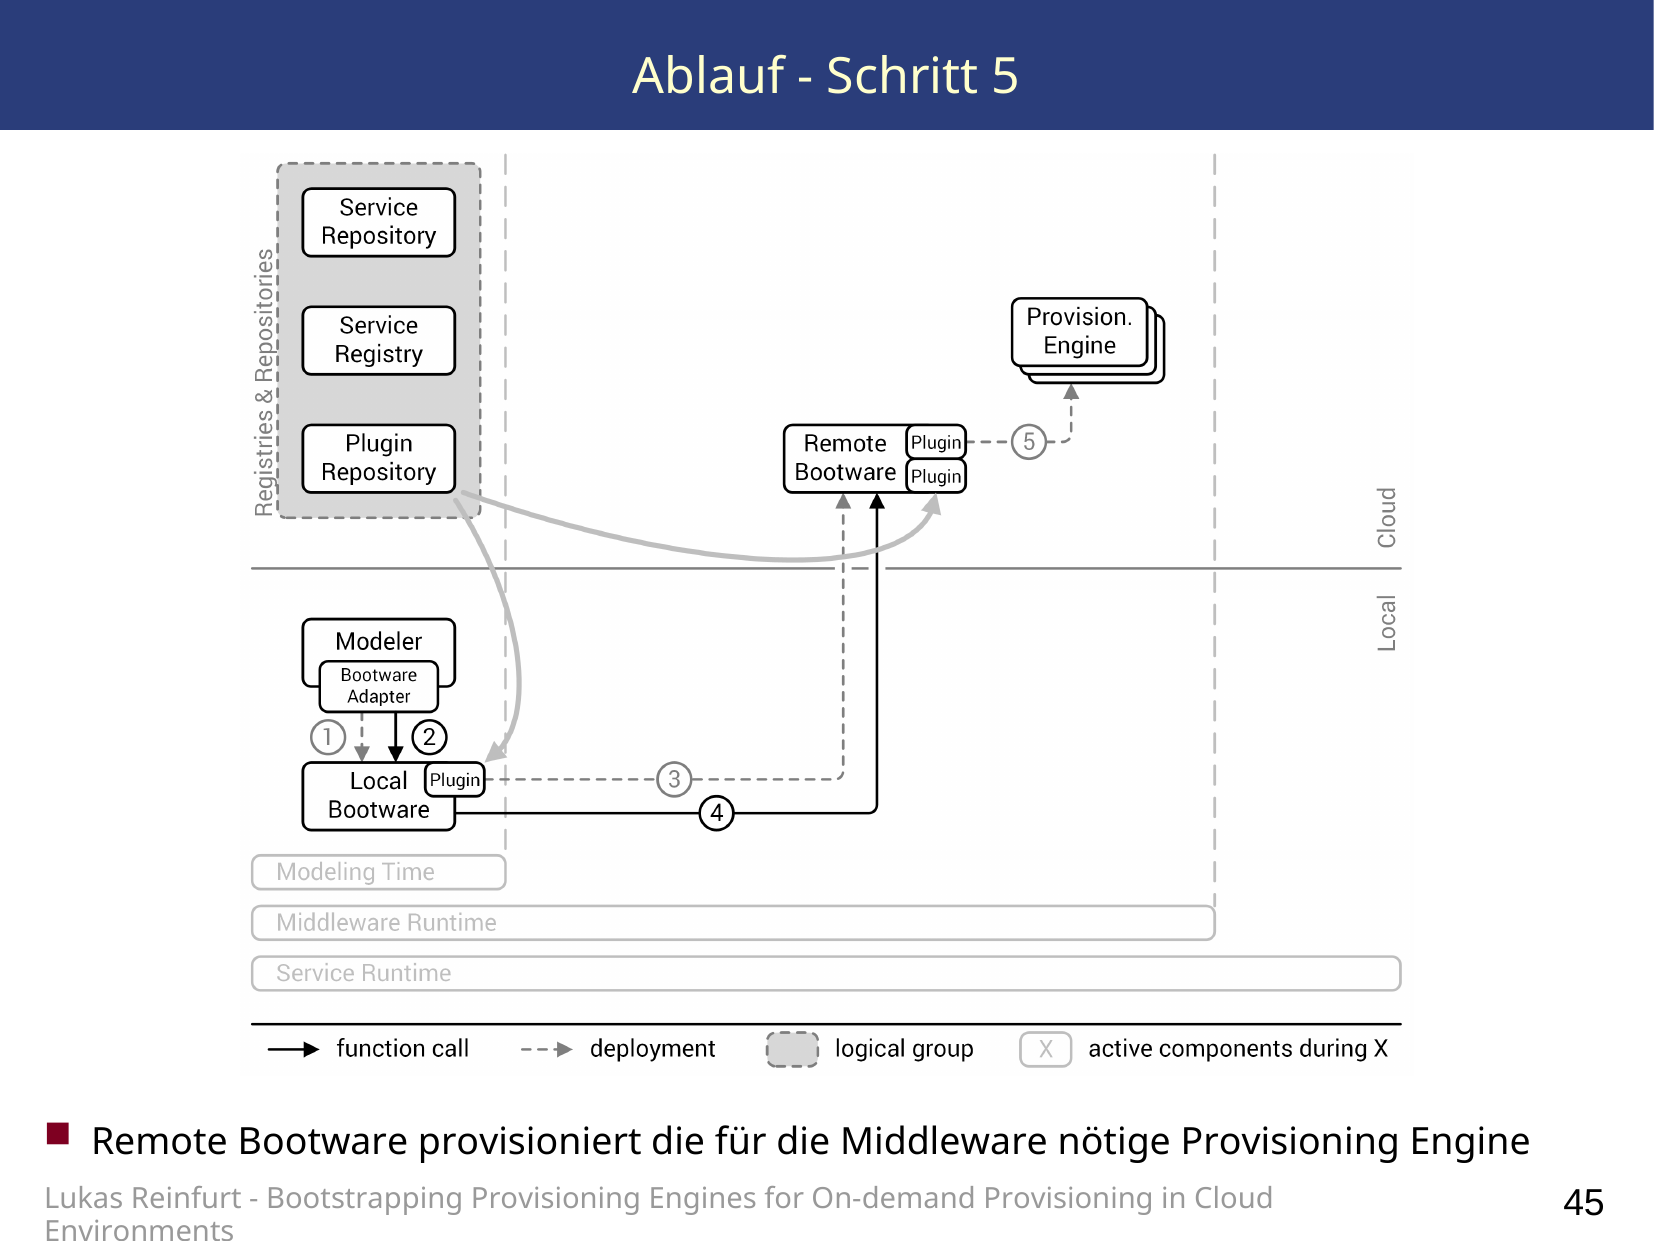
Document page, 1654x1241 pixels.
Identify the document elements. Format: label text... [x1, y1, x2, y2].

picture [240, 153, 1414, 1077]
title Ablauf - Schritt 5 [47, 23, 1607, 119]
text_box Remote Bootware provisioniert die für die Middleware nötige Provisioning Engine [29, 1095, 1605, 1156]
